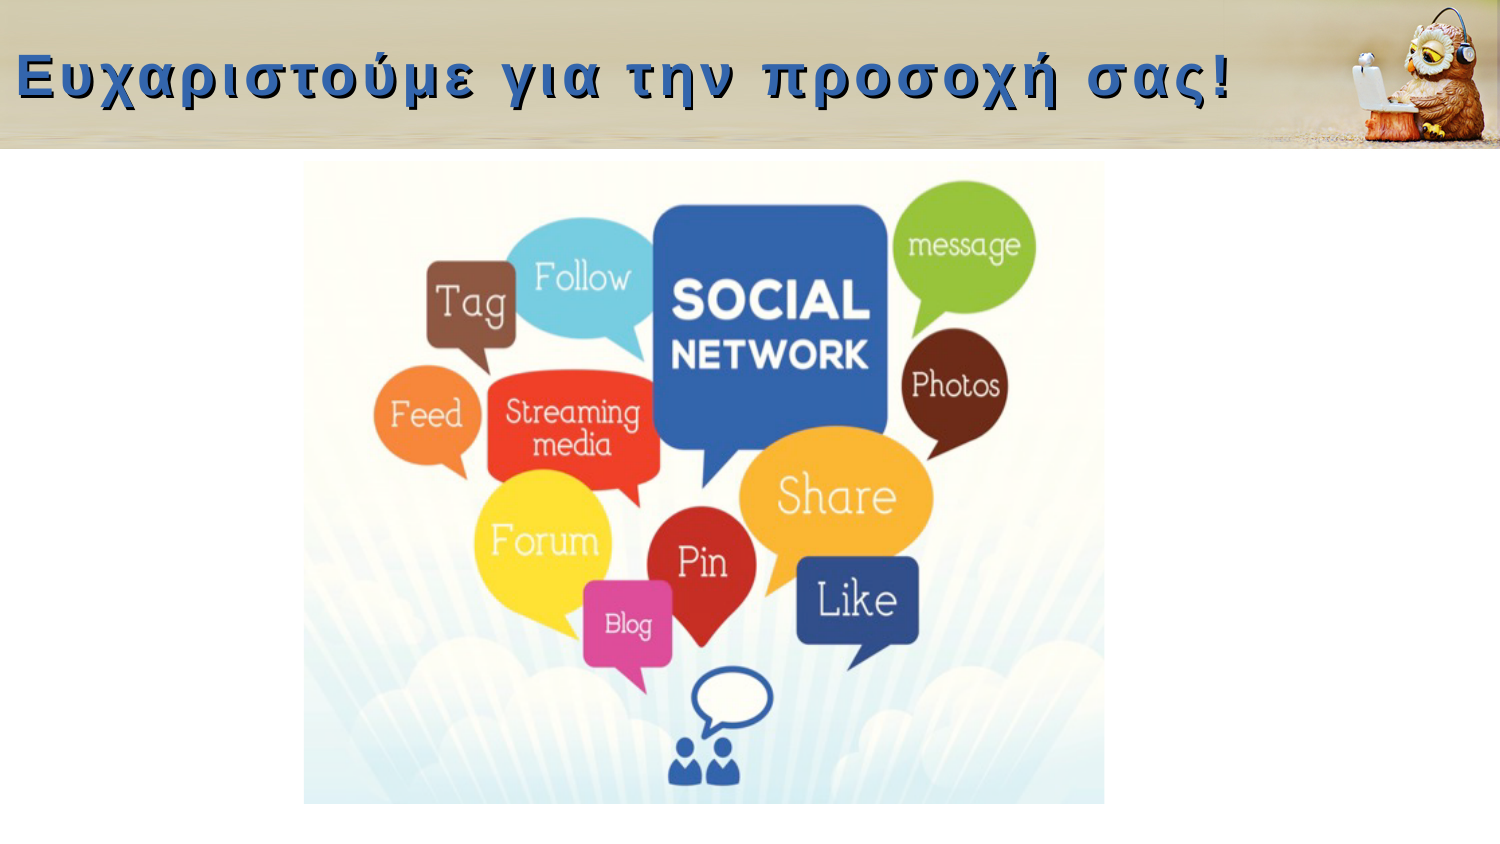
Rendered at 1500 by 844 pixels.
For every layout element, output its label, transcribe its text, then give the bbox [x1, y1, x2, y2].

picture [303, 161, 1105, 804]
title Ευχαριστούμε για την προσοχή σας! [0, 0, 1500, 146]
